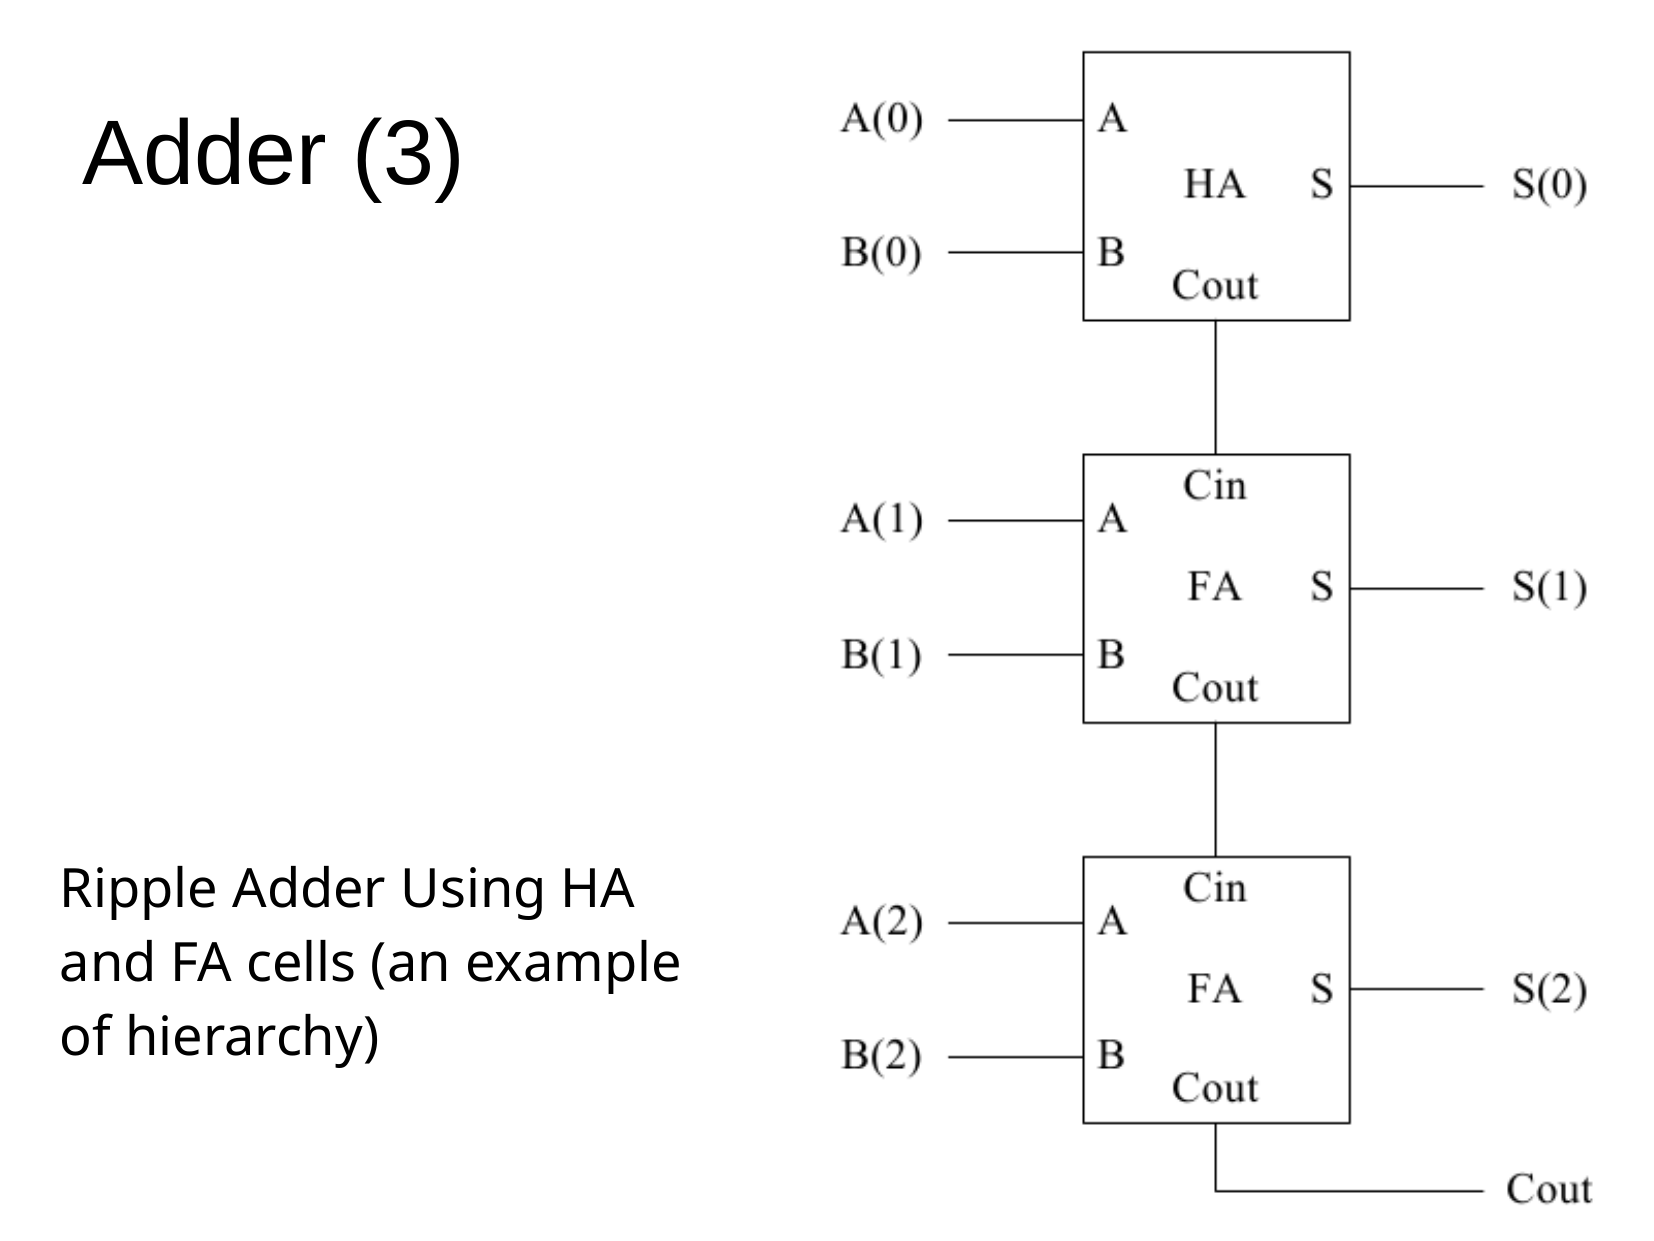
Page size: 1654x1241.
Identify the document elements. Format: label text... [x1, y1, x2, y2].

picture [825, 29, 1628, 1231]
text_box Ripple Adder Using HA and FA cells (an example of hierarchy) [45, 841, 736, 1085]
title Adder (3) [82, 49, 616, 257]
